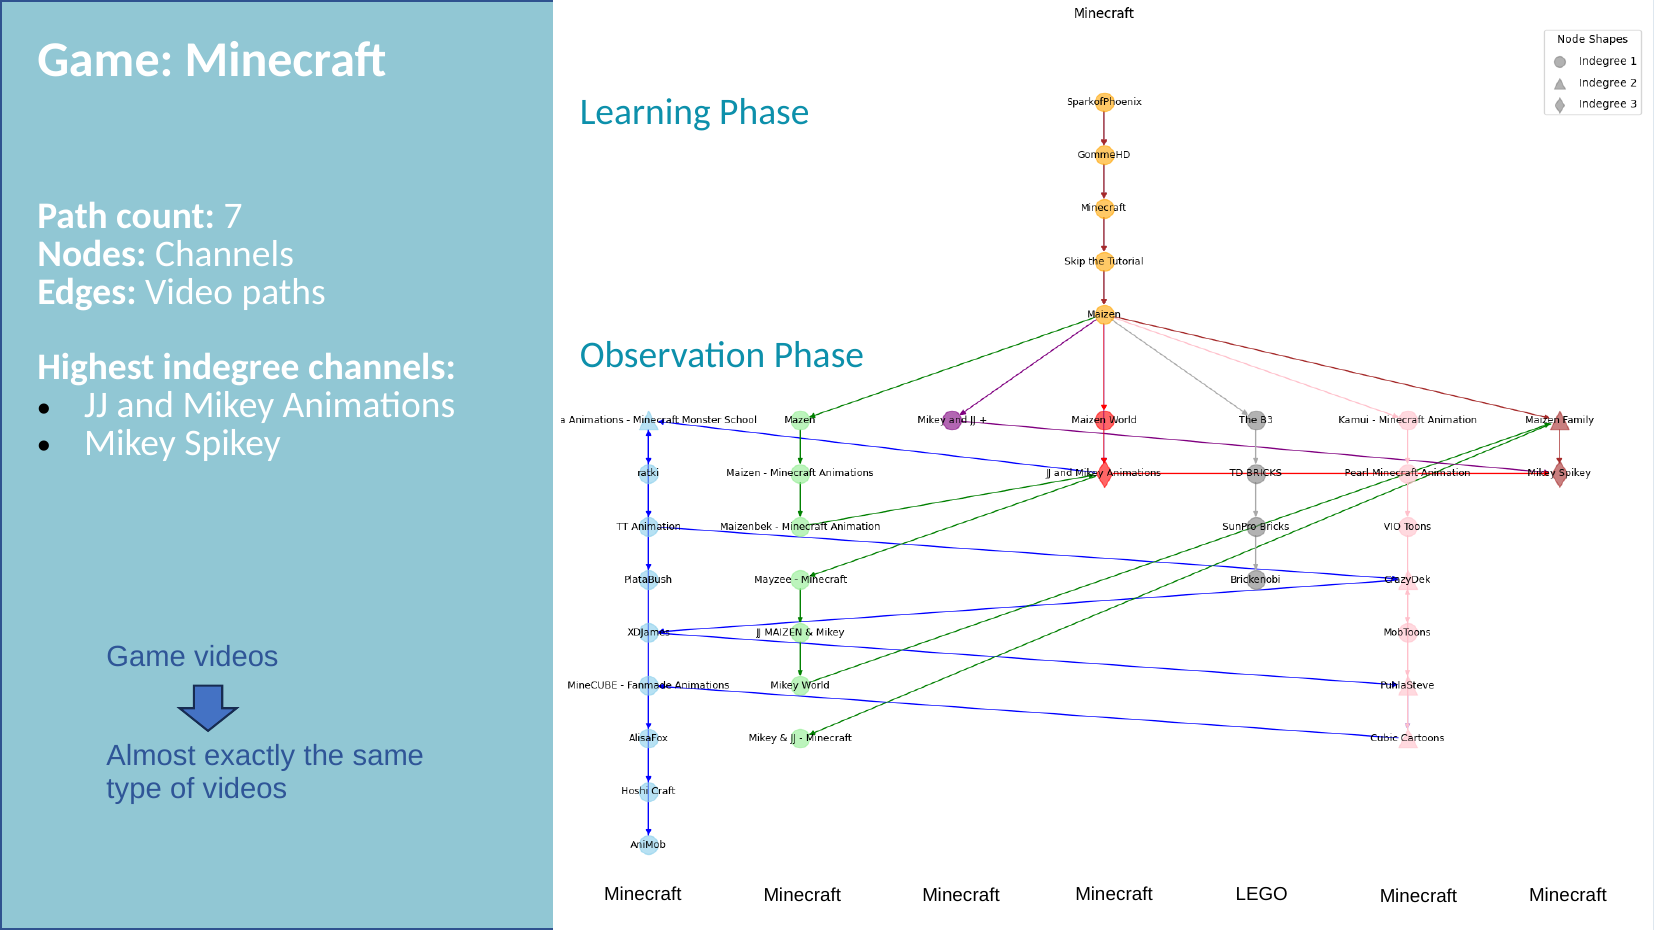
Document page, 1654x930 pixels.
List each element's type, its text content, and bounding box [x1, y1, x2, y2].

text_box Minecraft [1365, 877, 1473, 916]
text_box Minecraft [1060, 876, 1167, 915]
picture [553, 0, 1654, 930]
text_box Game videos Almost exactly the same type of videos [91, 633, 496, 818]
text_box Observation Phase [565, 332, 981, 393]
text_box [179, 685, 237, 731]
text_box Minecraft [748, 877, 857, 916]
text_box Minecraft [907, 877, 1016, 916]
text_box Minecraft [1514, 876, 1623, 916]
text_box Minecraft [589, 876, 698, 915]
text_box LEGO [1220, 876, 1293, 915]
text_box Path count: 7 Nodes: Channels Edges: Video paths Highest indegree channels: JJ and Mikey Animations Mikey Spikey [22, 192, 565, 532]
text_box Learning Phase [564, 88, 849, 194]
text_box Game: Minecraft [22, 31, 536, 108]
